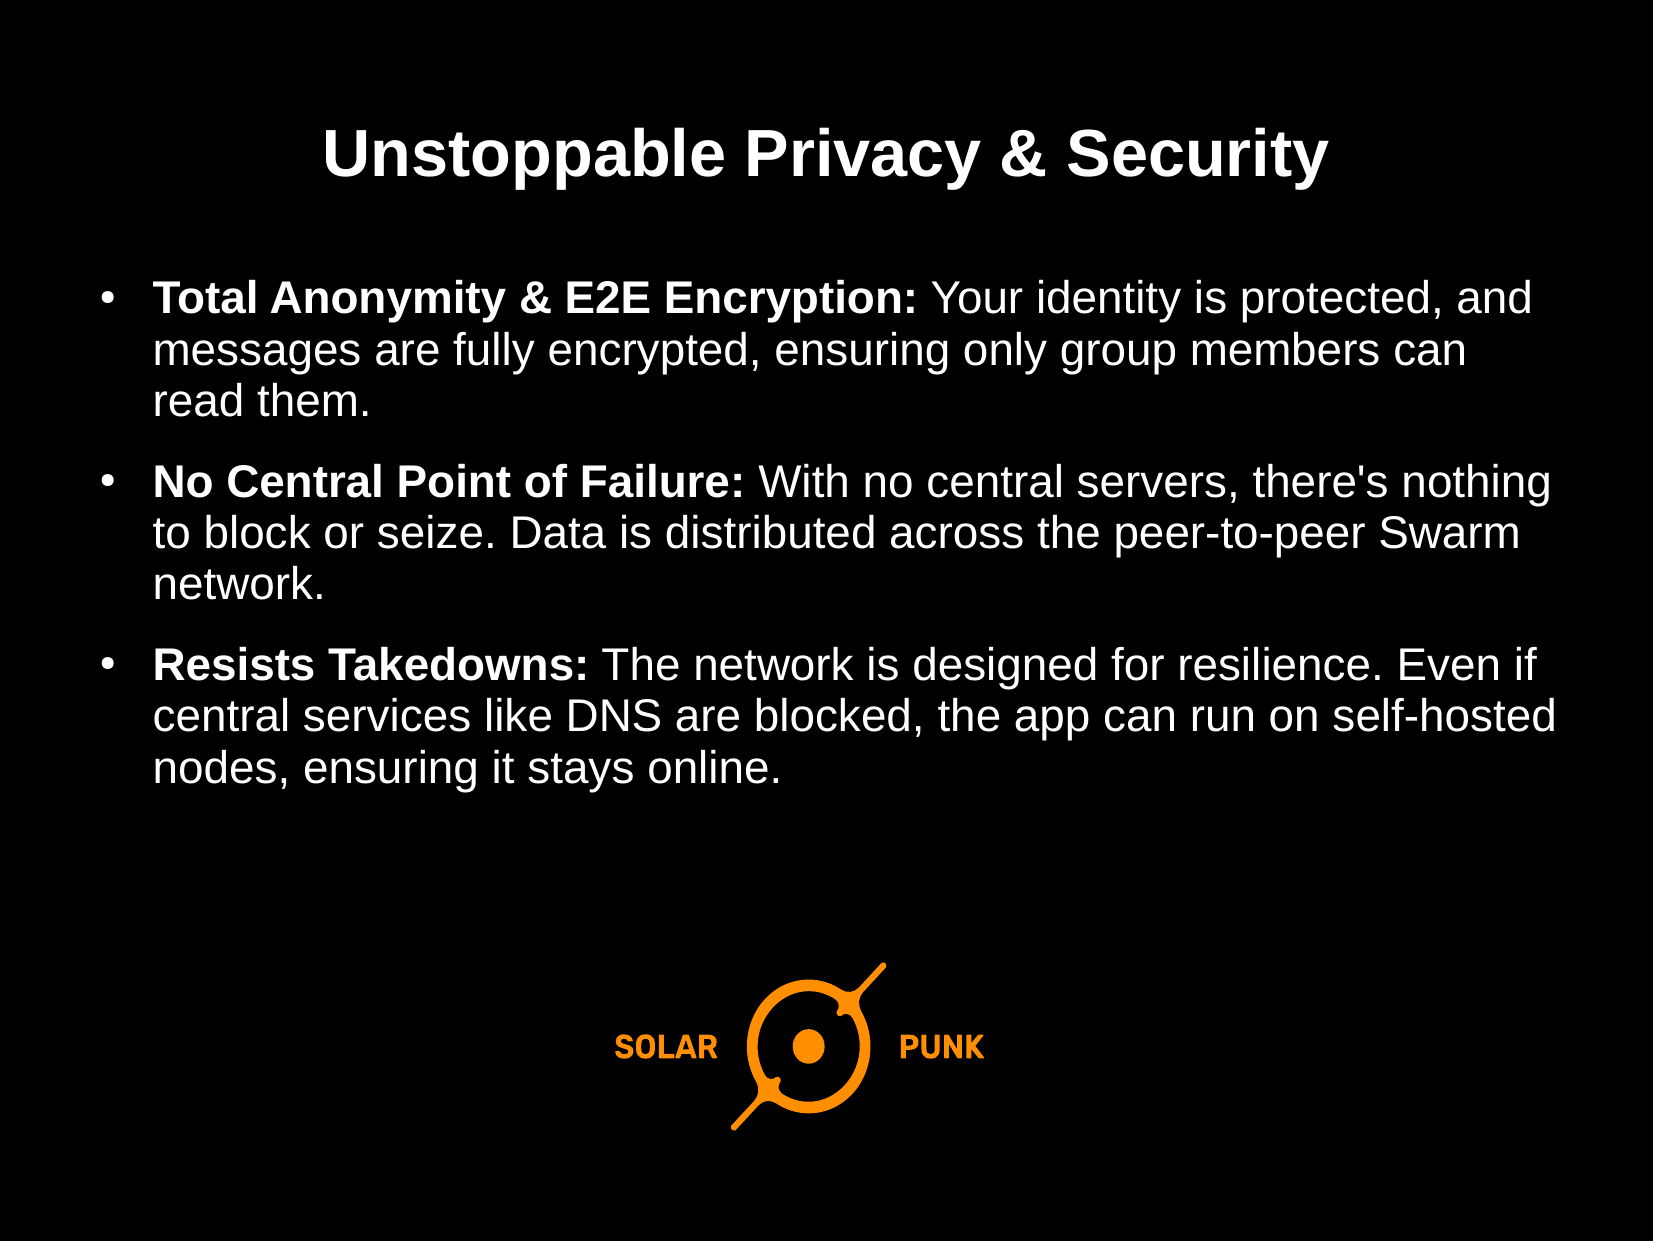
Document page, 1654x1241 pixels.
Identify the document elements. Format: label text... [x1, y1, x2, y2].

picture [615, 953, 985, 1141]
title Unstoppable Privacy & Security [82, 49, 1571, 257]
list Total Anonymity & E2E Encryption: Your identity is protected, and messages are fully encrypted, ensuring only group members can read them. No Central Point of Failure: With no central servers, there's nothing to block or seize. Data is distributed across the peer-to-peer Swarm network. Resists Takedowns: The network is designed for resilience. Even if central services like DNS are blocked, the app can run on self-hosted nodes, ensuring it stays online. [81, 272, 1570, 823]
